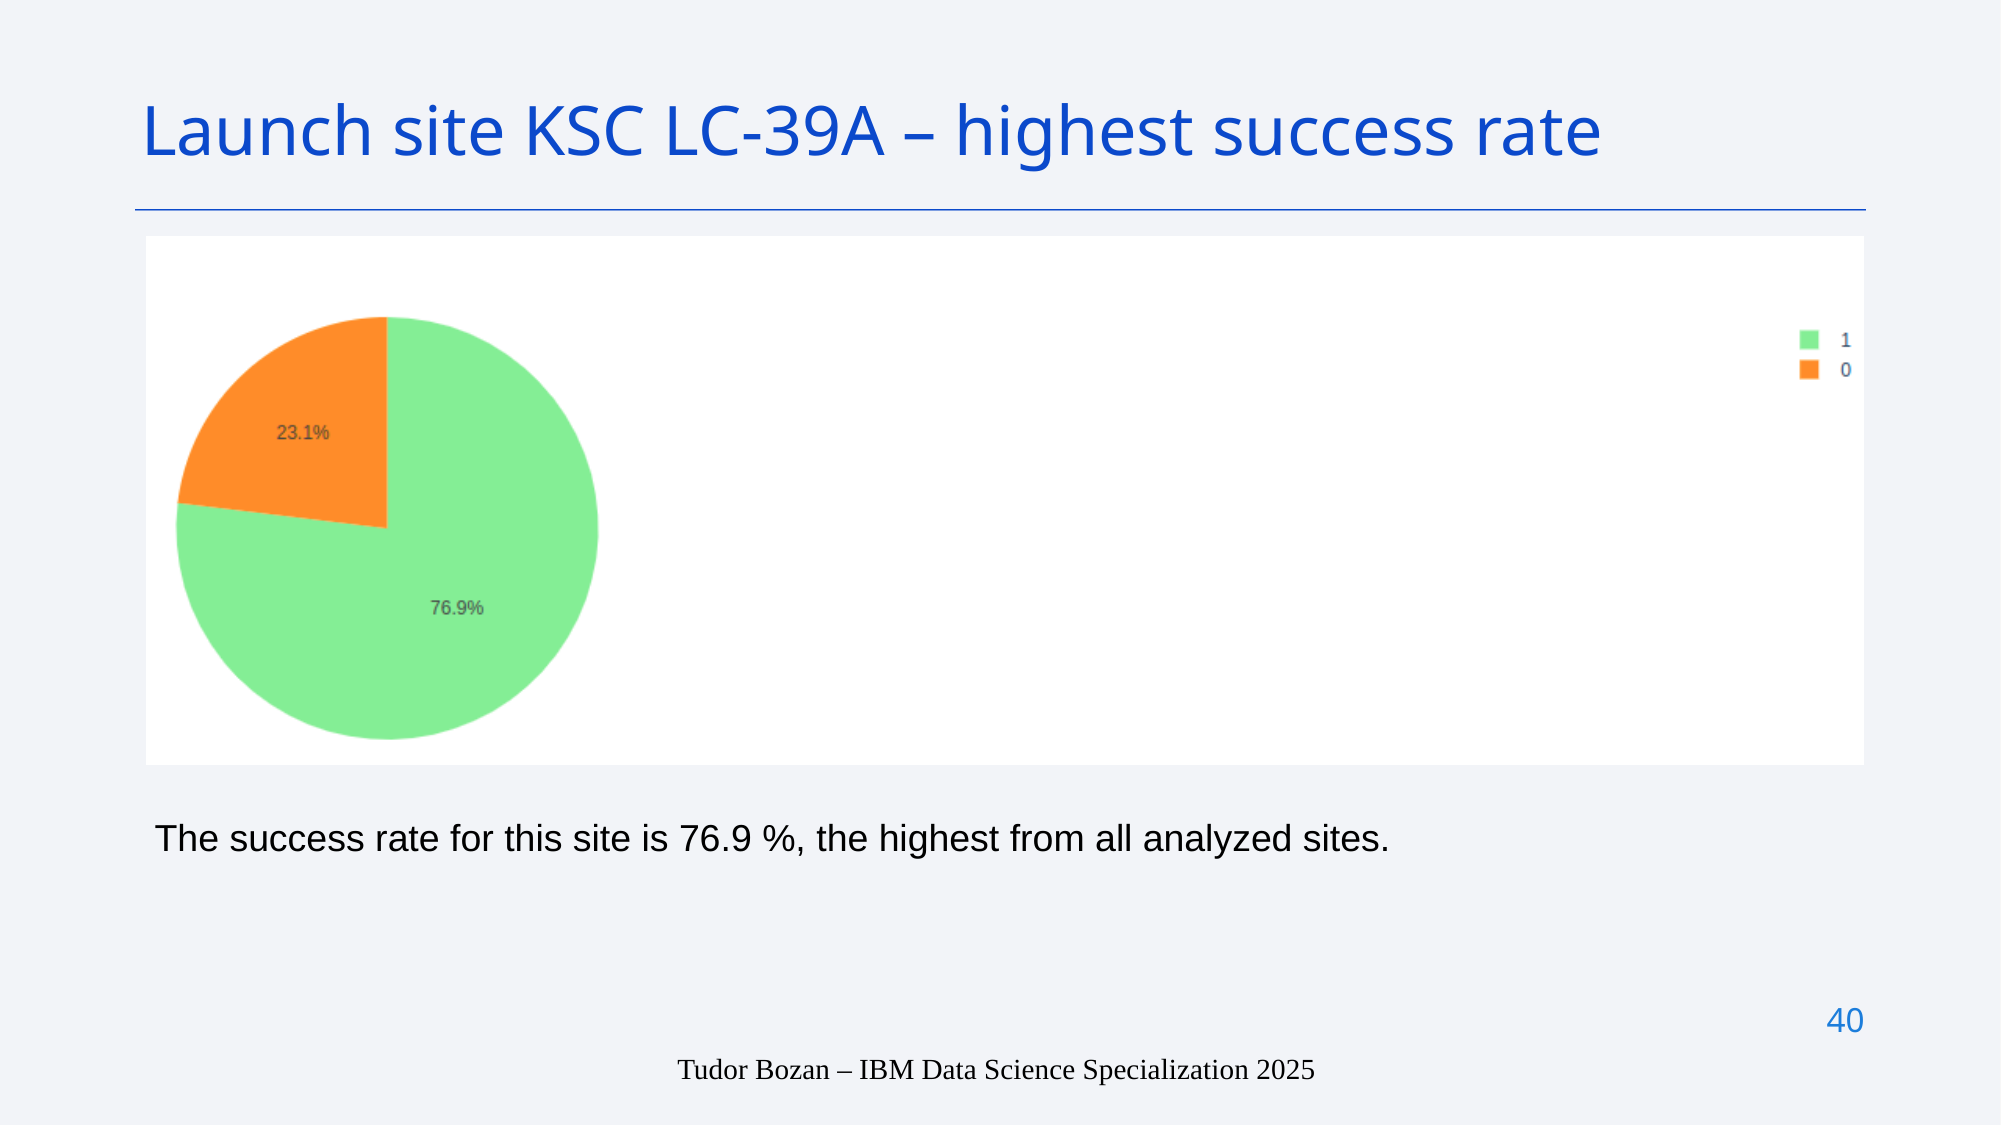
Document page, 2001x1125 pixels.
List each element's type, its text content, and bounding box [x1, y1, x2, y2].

text_box Launch site KSC LC-39A – highest success rate [126, 88, 1852, 179]
picture [0, 0, 2001, 1125]
text_box The success rate for this site is 76.9 %, the highest from all analyzed sites. [139, 810, 1407, 867]
text_box <number> [1429, 988, 1880, 1055]
